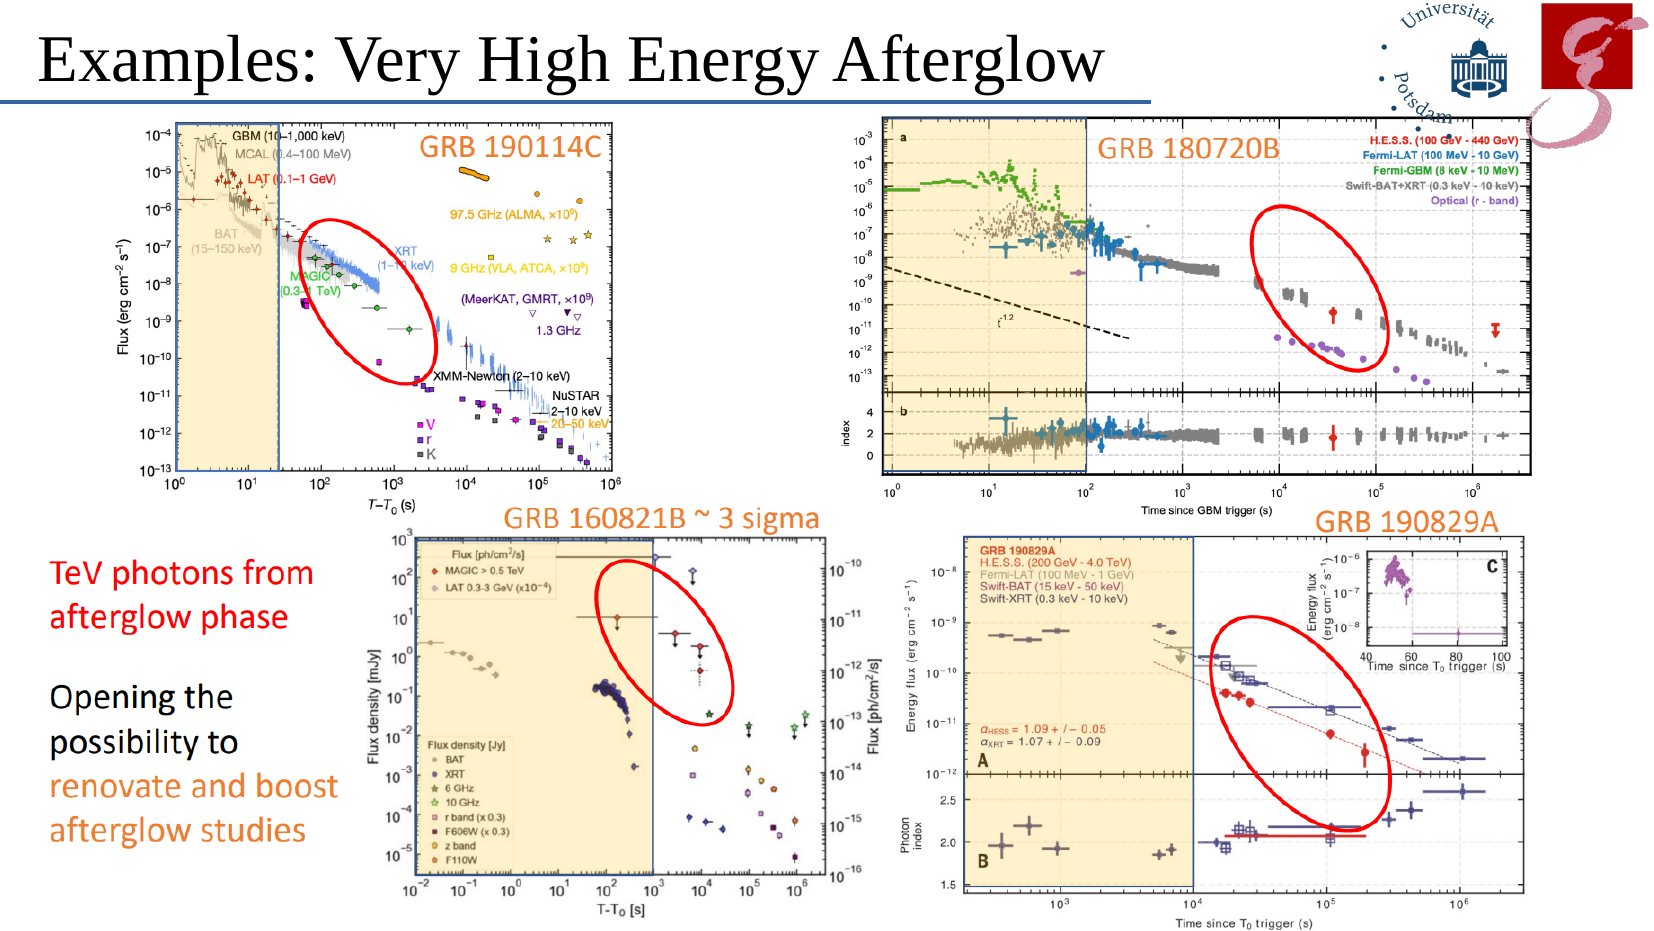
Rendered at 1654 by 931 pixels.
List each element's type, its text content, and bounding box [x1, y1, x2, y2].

picture [34, 0, 1654, 931]
title Examples: Very High Energy Afterglow [37, 0, 1375, 104]
